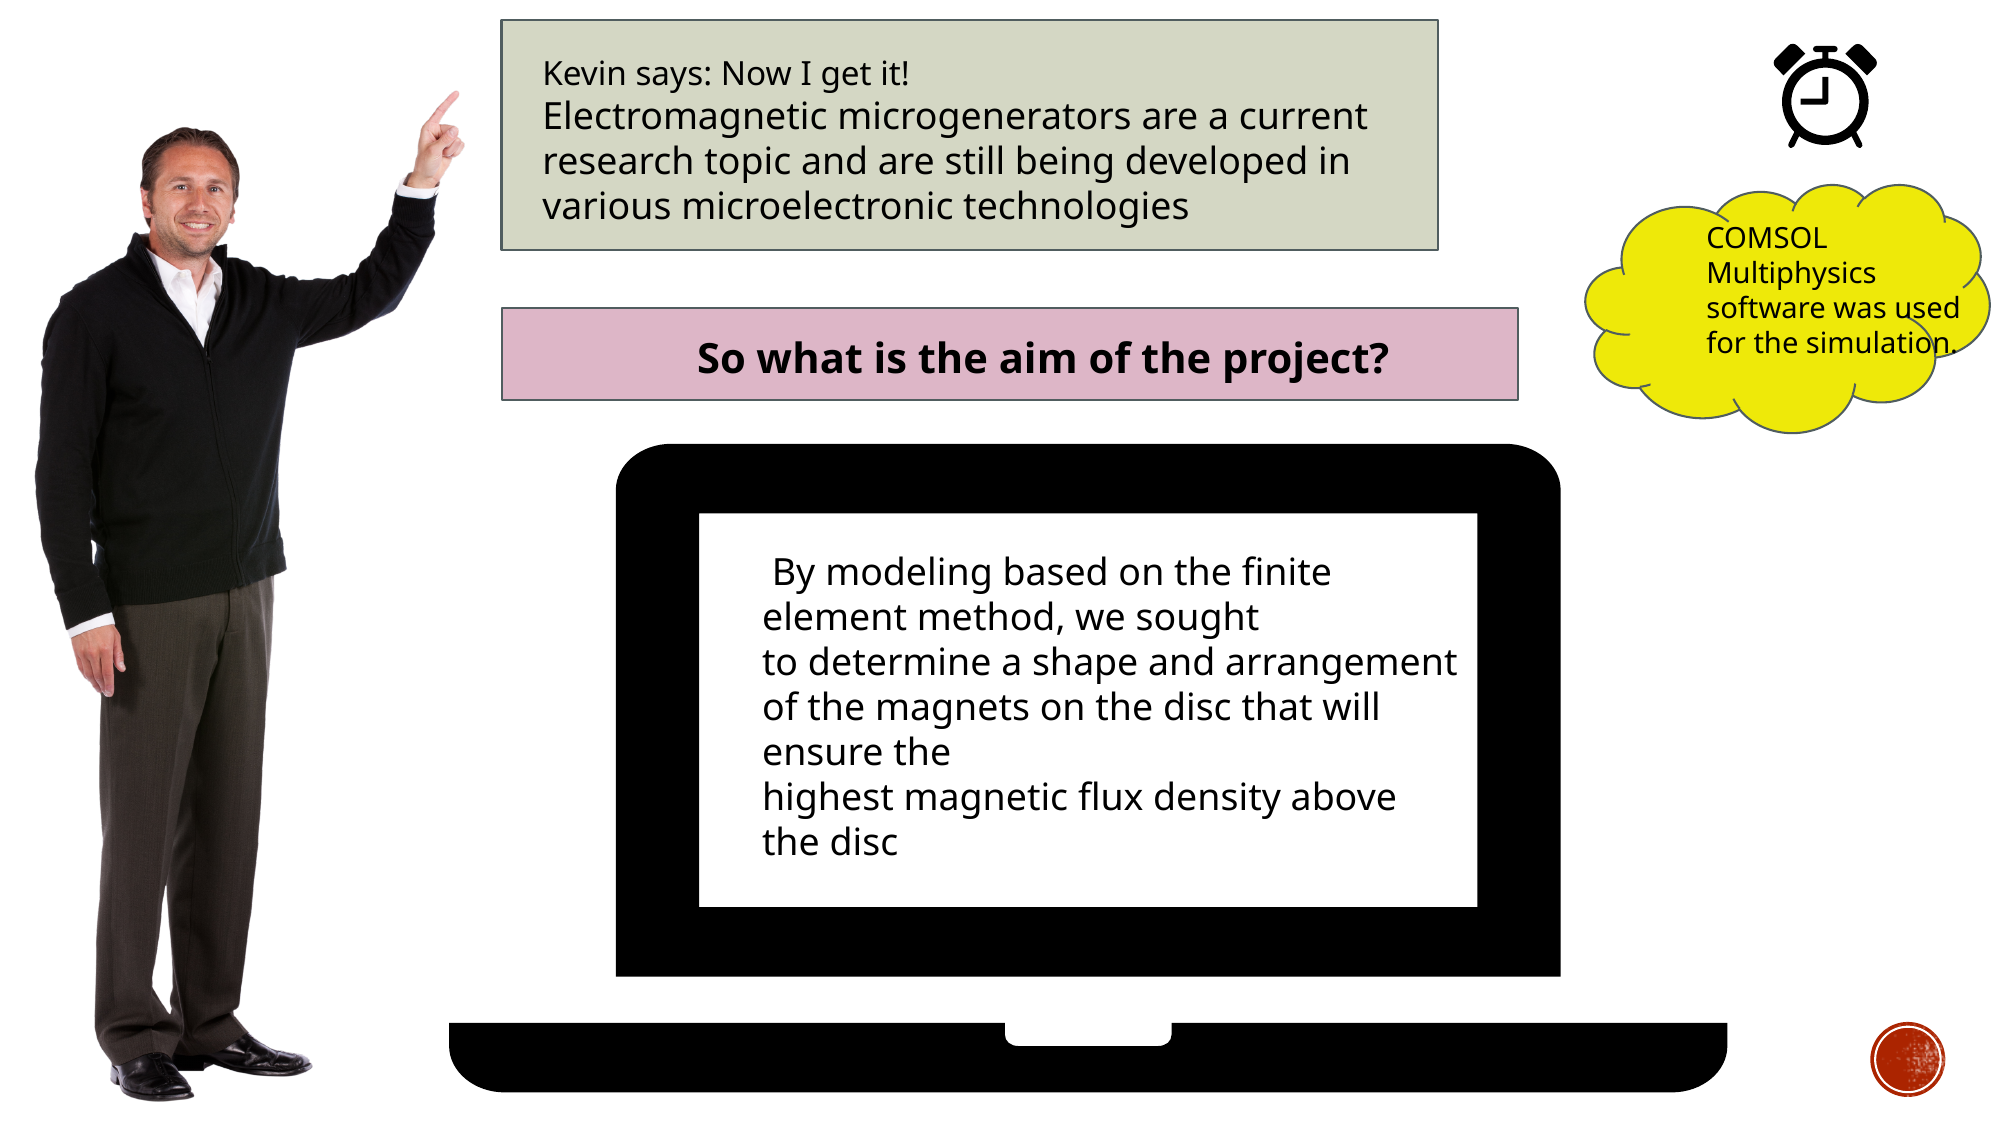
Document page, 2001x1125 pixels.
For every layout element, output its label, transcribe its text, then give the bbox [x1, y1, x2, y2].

text_box [502, 308, 1518, 324]
text_box [502, 391, 1518, 400]
picture [34, 90, 1763, 1125]
text_box COMSOL Multiphysics software was used for the simulation. [1691, 212, 1977, 405]
text_box By modeling based on the finite element method, we sought to determine a shape and arrangement of the magnets on the disc that will ensure the highest magnetic flux density above the disc [747, 540, 1481, 873]
text_box Kevin says: Now I get it! Electromagnetic microgenerators are a current research topic and are still being developed in various microelectronic technologies [527, 45, 1422, 206]
text_box [1585, 206, 1848, 434]
text_box [1977, 240, 1990, 338]
text_box [1717, 184, 1943, 212]
text_box So what is the aim of the project? [448, 324, 1639, 391]
picture [1750, 20, 1901, 171]
text_box [501, 20, 1438, 206]
picture [1690, 206, 1722, 212]
